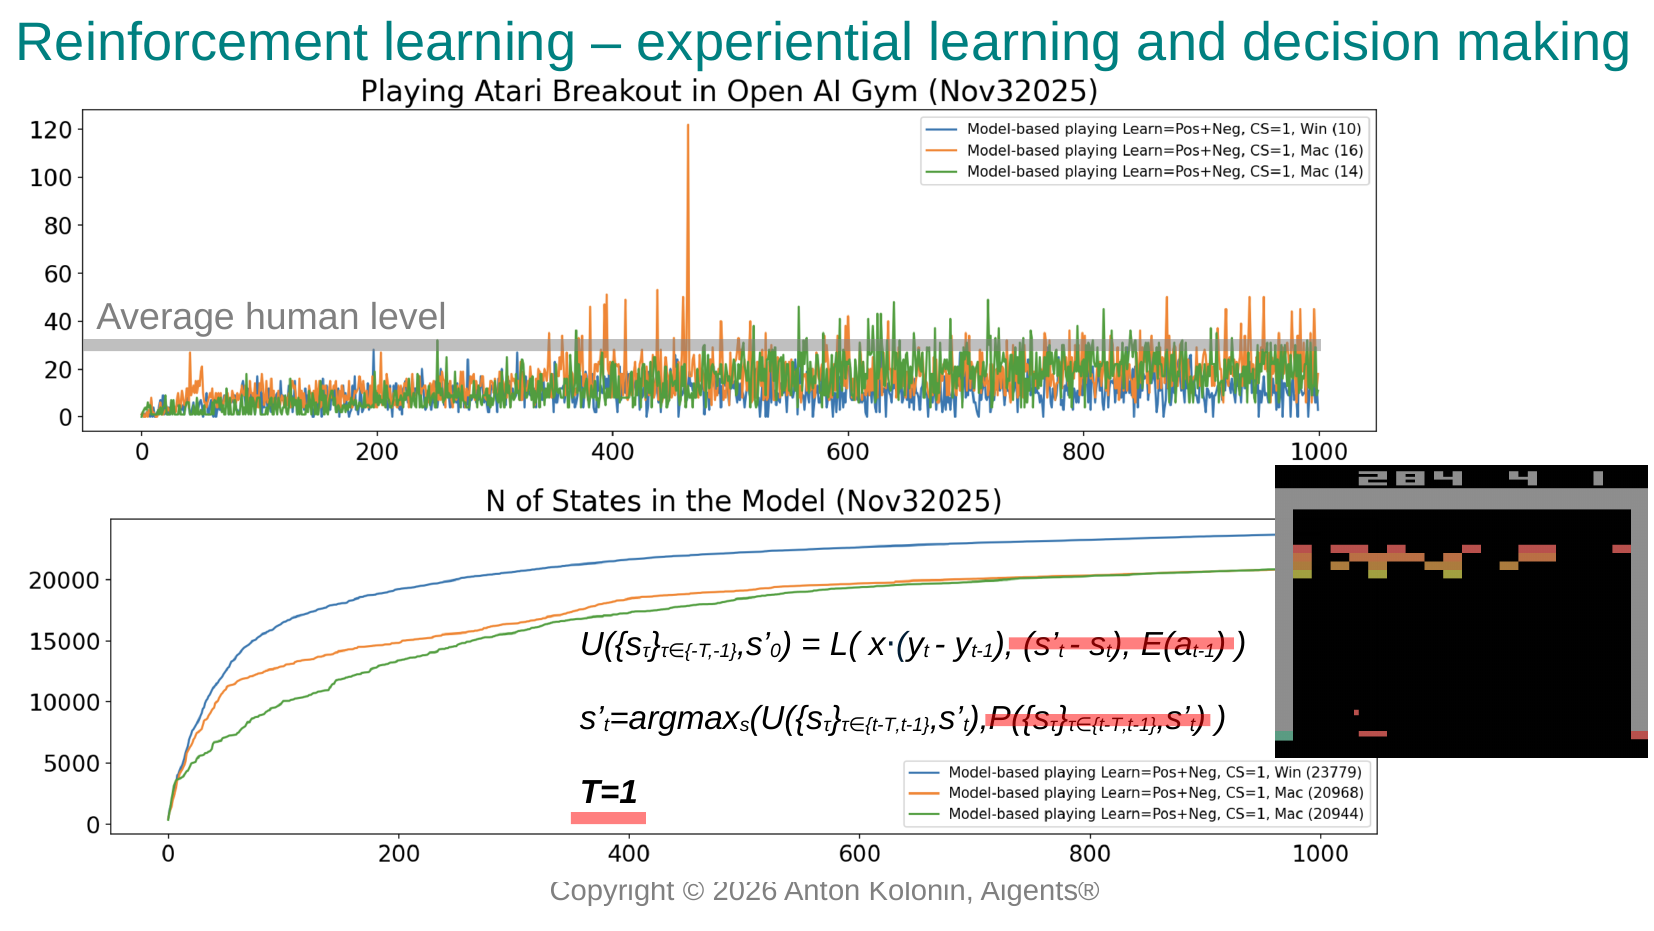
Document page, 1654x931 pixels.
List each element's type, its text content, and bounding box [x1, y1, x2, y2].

picture [18, 82, 1648, 882]
text_box Reinforcement learning – experiential learning and decision making [0, 2, 1651, 82]
text_box Average human level [81, 288, 463, 346]
text_box U({sτ}τ∈{-Τ,-1}​,s’0) = L( x⋅(yt - yt-1), (s’t - st), E(at-1) ) s’t=argmaxs(U({sτ}τ∈{t-Τ,t-1}​,s’t),P({sτ}τ∈{t-Τ,t-1}​,s’t) ) T=1 [518, 618, 1382, 819]
